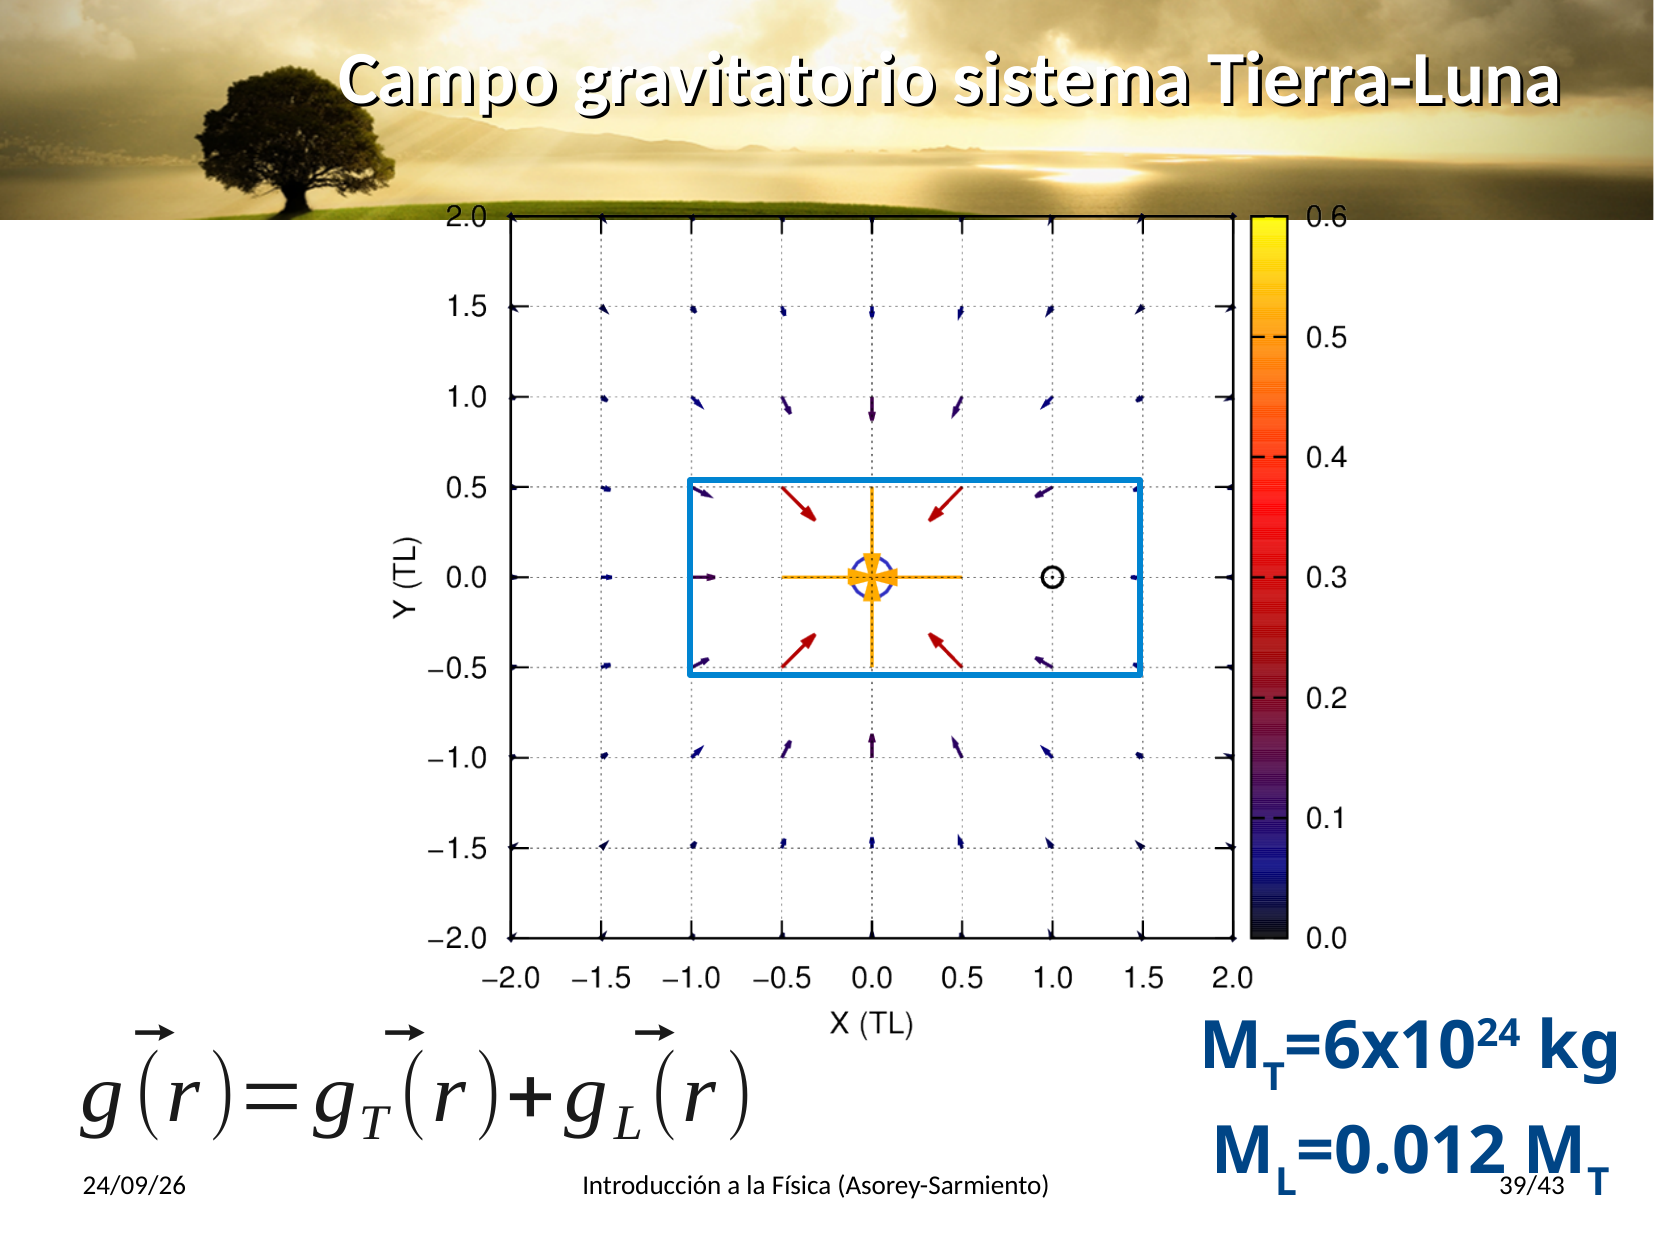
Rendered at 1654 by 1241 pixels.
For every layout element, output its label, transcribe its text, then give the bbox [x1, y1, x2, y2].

chart [71, 1020, 761, 1151]
title Campo gravitatorio sistema Tierra-Luna [75, 19, 1564, 151]
text_box MT=6x1024 kg ML=0.012 MT [1185, 990, 1617, 1191]
picture [0, 0, 1654, 1141]
